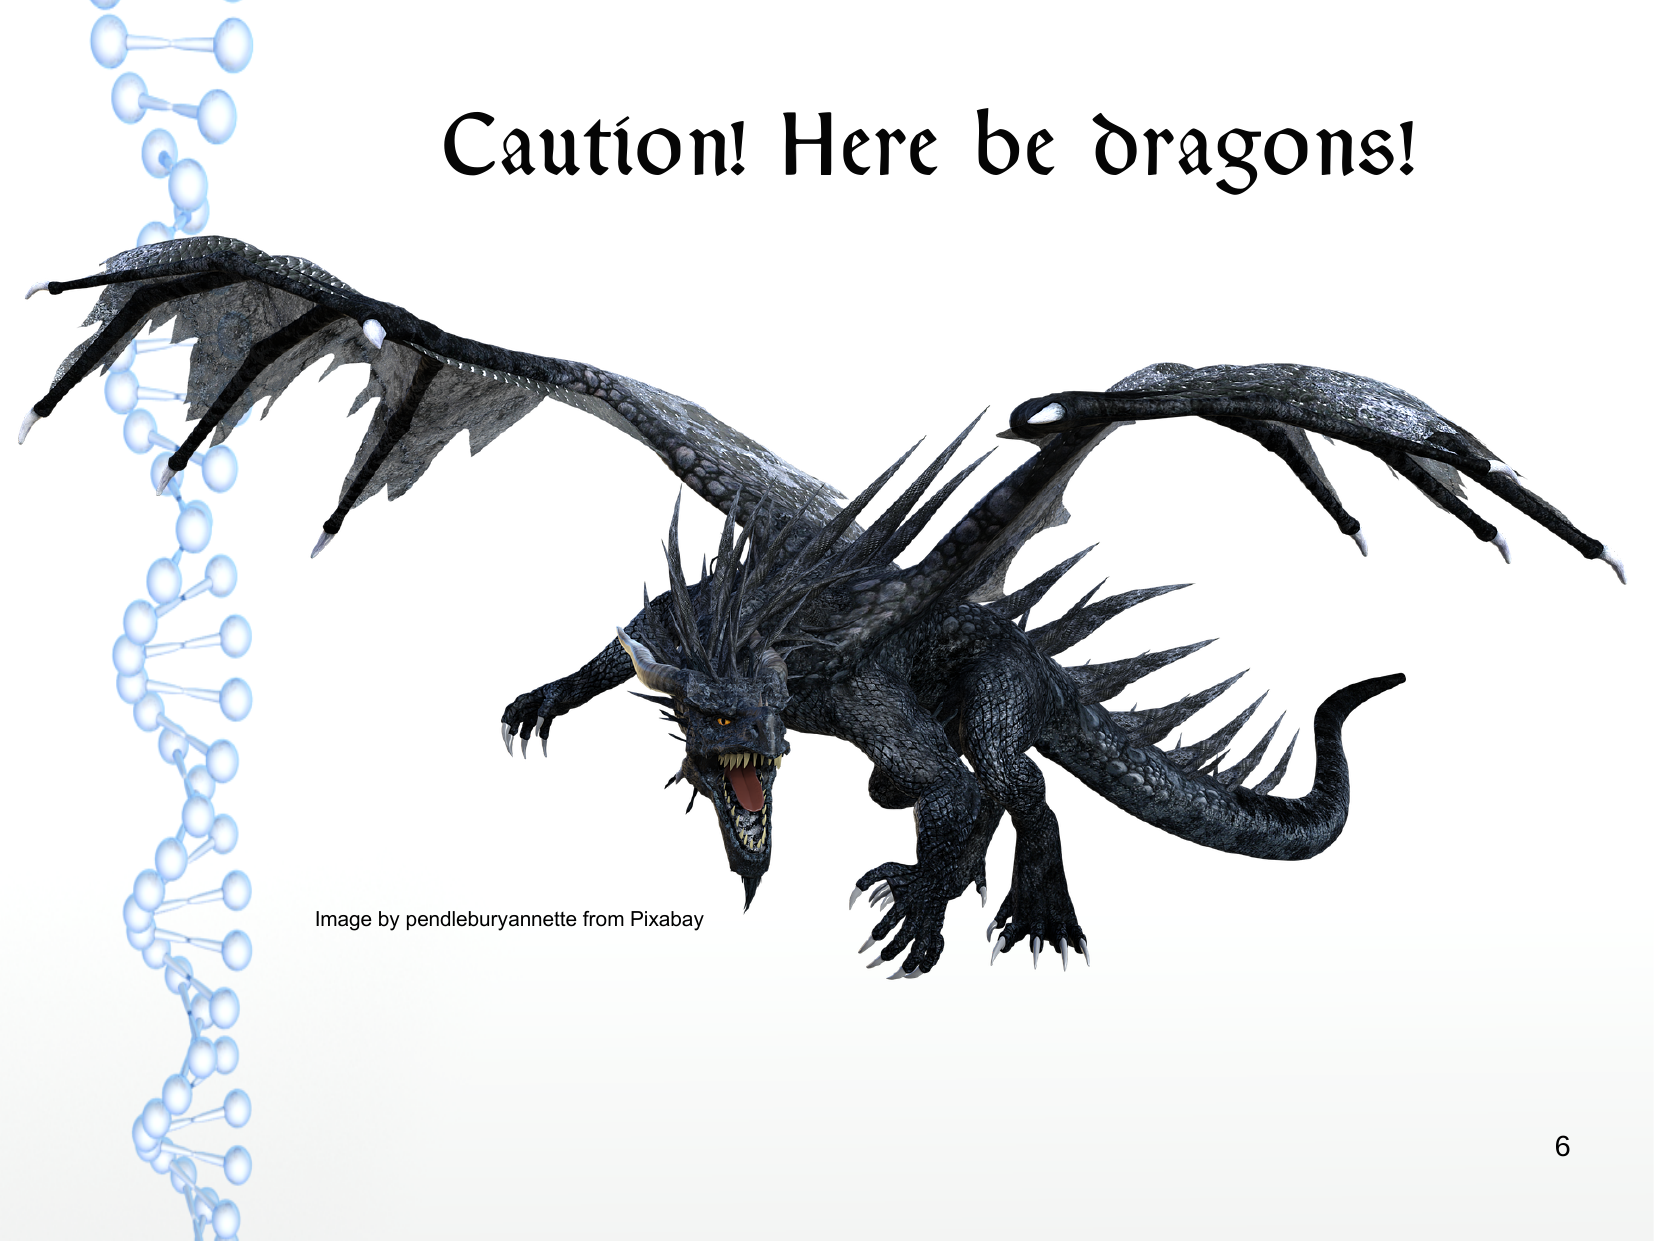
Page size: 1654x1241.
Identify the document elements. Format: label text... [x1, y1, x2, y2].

text_box Image by pendleburyannette from Pixabay [300, 900, 751, 962]
title Caution! Here be dragons! [265, 47, 1595, 207]
picture [0, 0, 1654, 1241]
